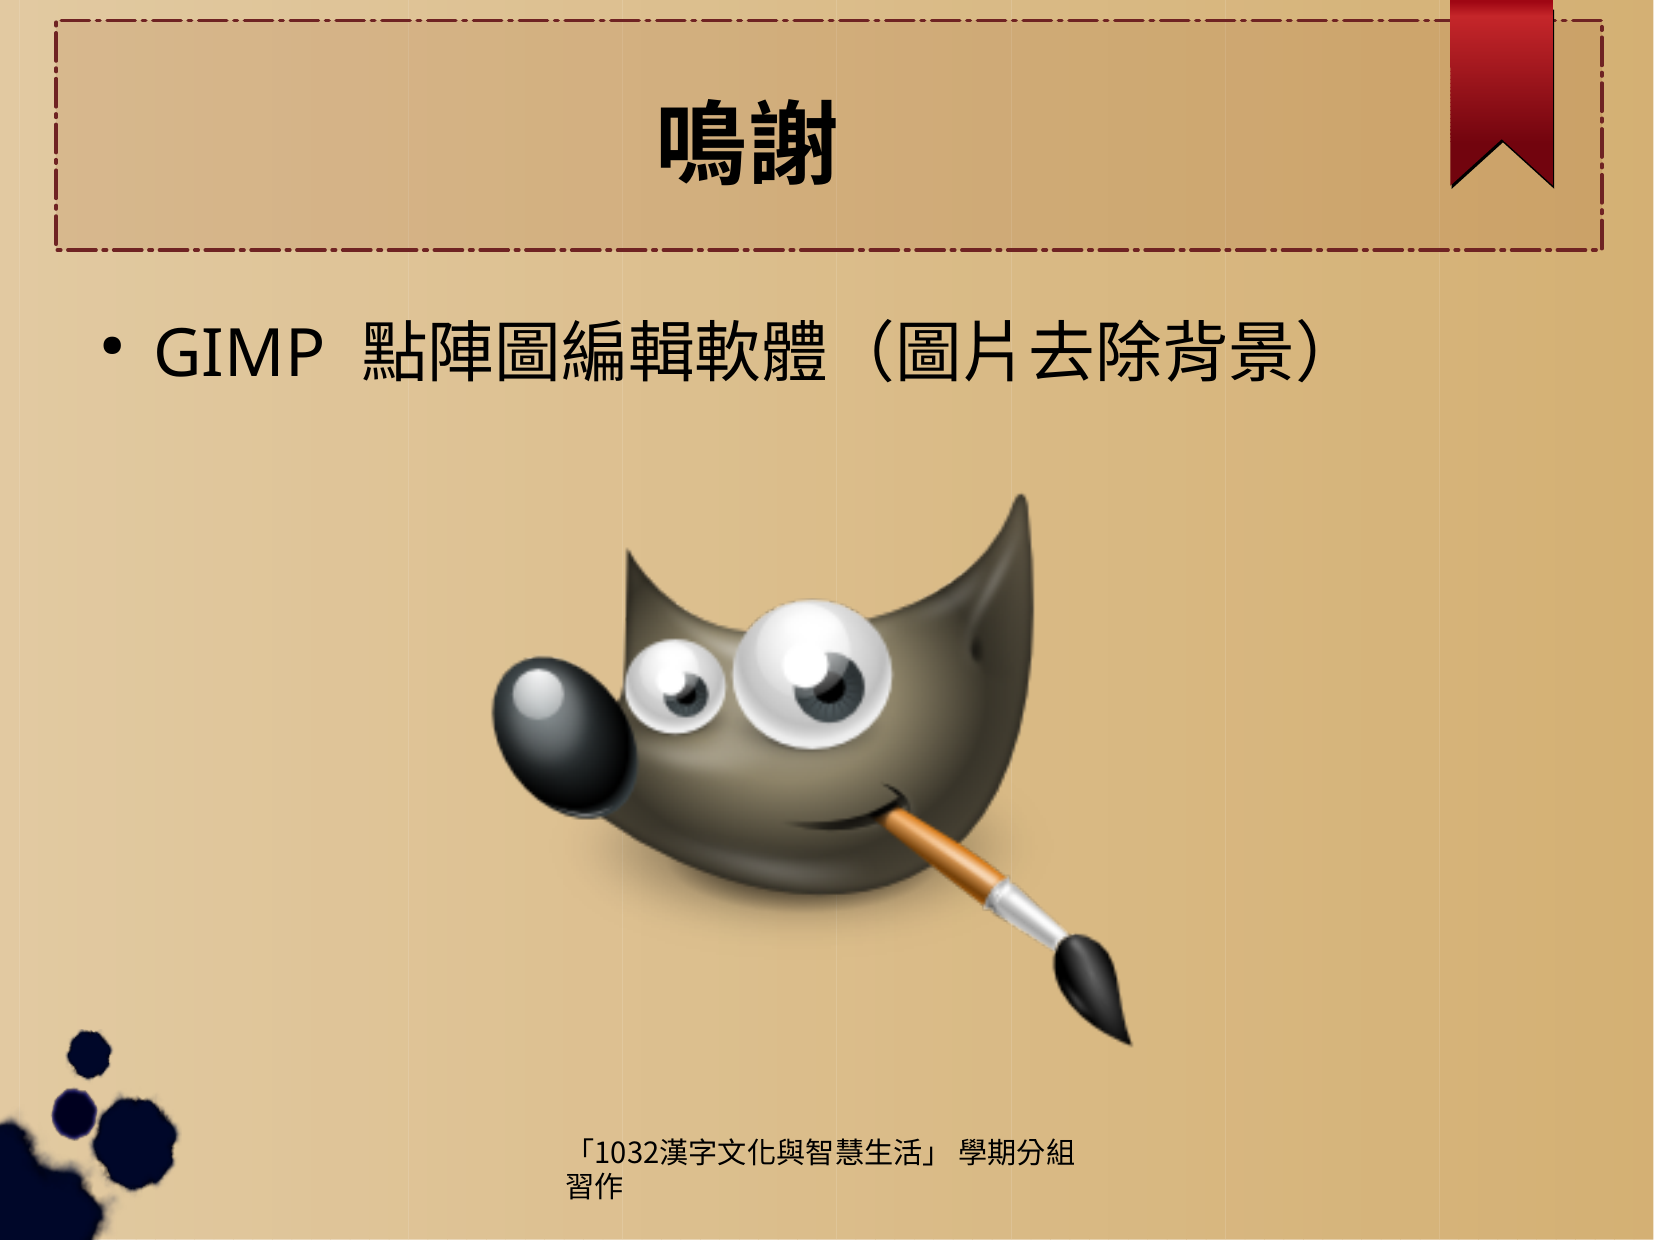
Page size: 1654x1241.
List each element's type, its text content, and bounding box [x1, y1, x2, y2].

picture [471, 420, 1158, 1108]
list GIMP 點陣圖編輯軟體（圖片去除背景） [82, 299, 1571, 414]
title 鳴謝 [82, 47, 1412, 229]
